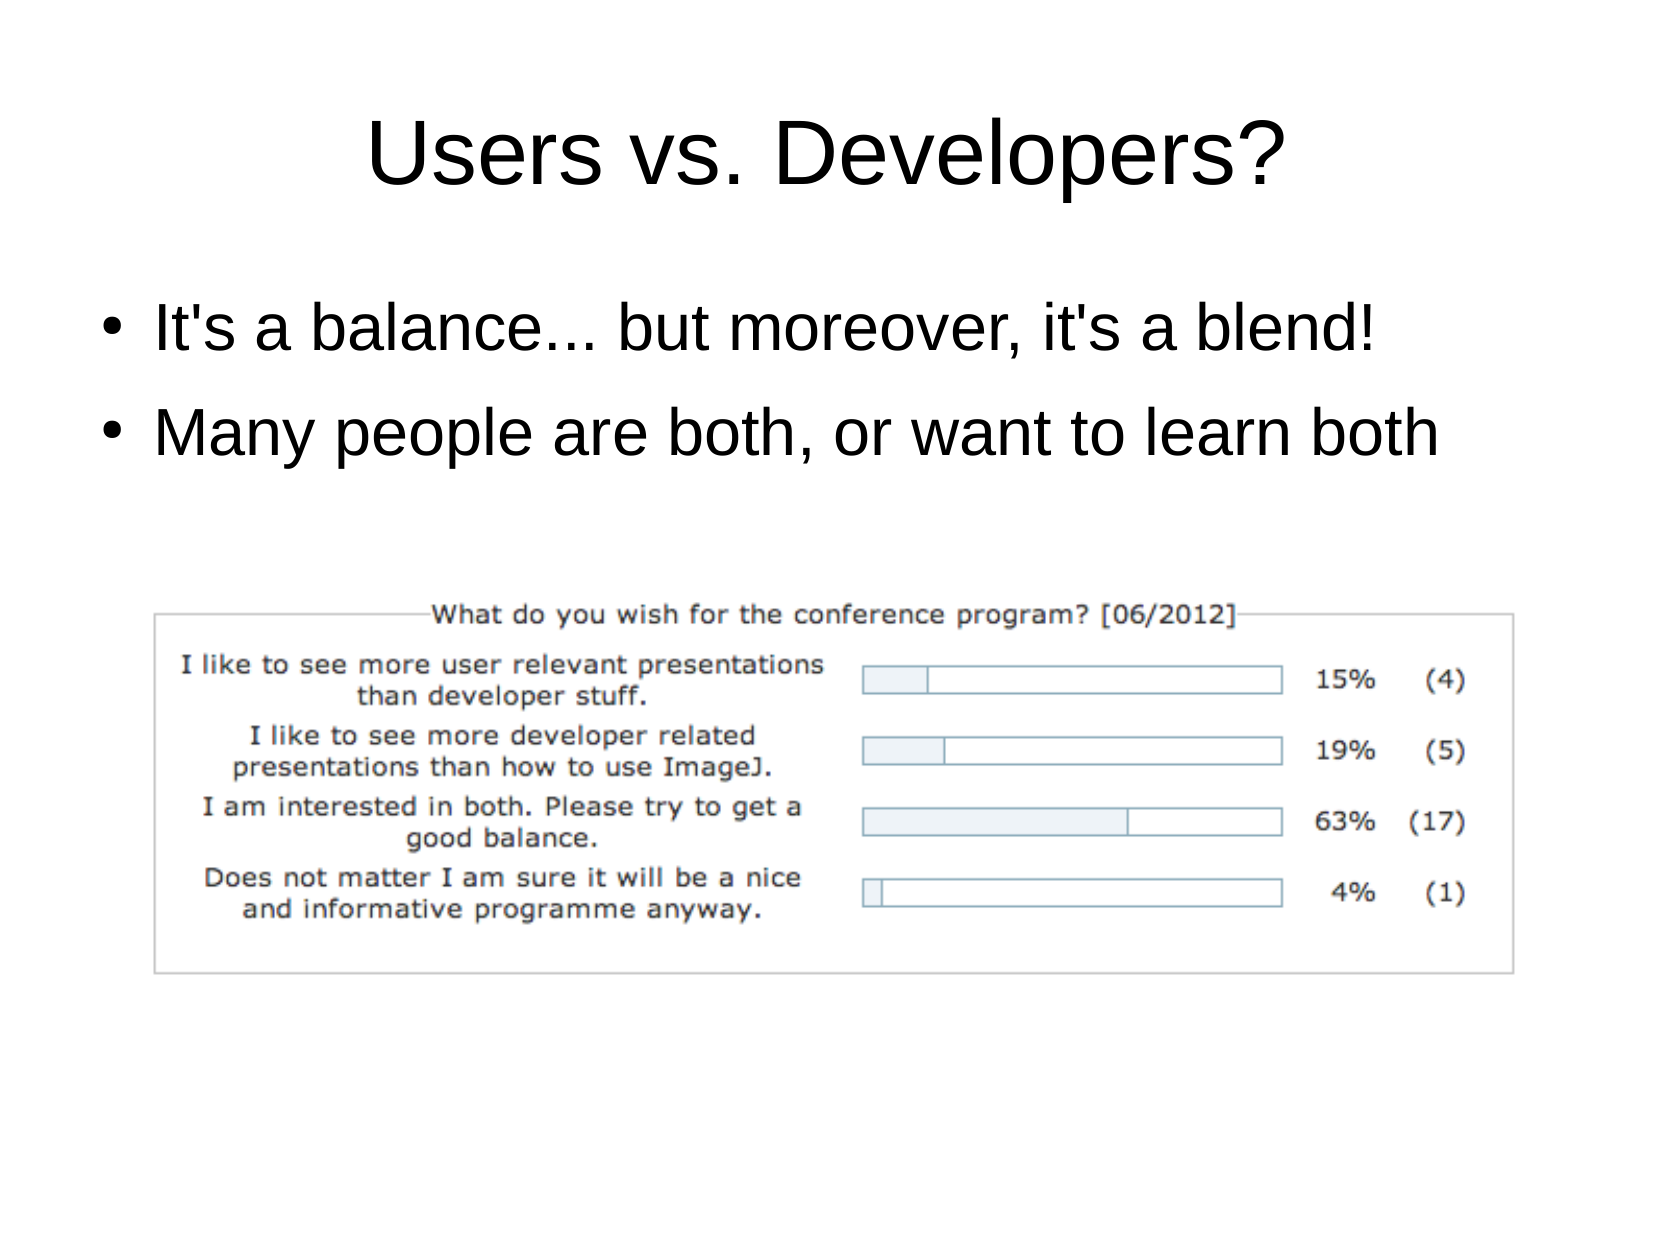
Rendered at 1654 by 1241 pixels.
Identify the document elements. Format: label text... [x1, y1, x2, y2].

title Users vs. Developers? [82, 49, 1571, 257]
list It's a balance... but moreover, it's a blend! Many people are both, or want to learn both [82, 290, 1571, 1109]
